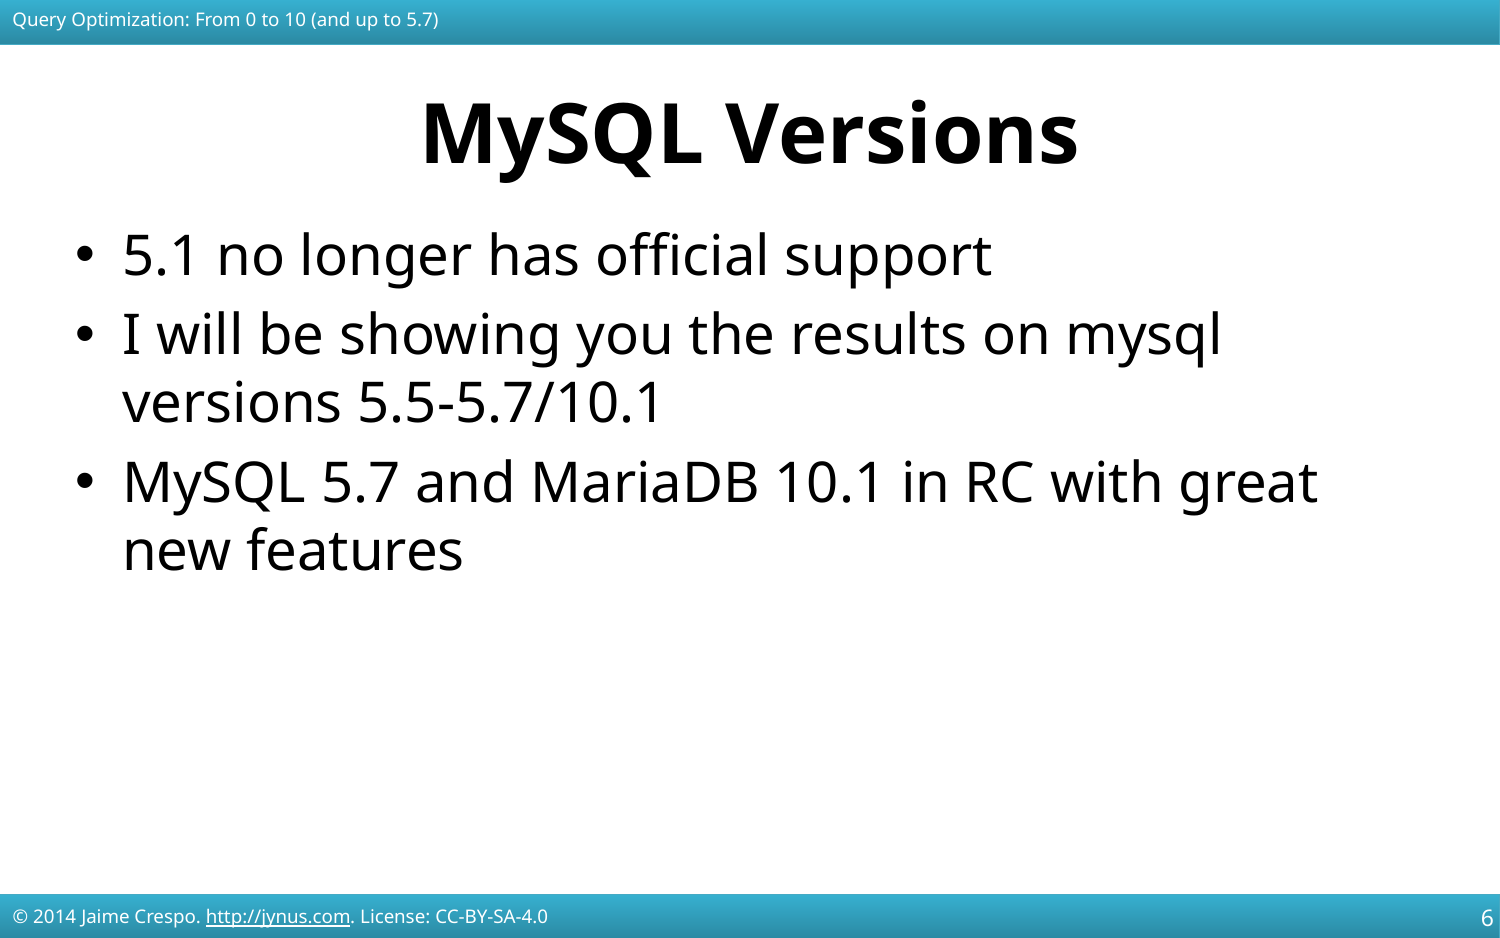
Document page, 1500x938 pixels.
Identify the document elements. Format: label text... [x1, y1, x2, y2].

title MySQL Versions [75, 41, 1425, 218]
slide_number [1389, 896, 1490, 935]
list 5.1 no longer has official support I will be showing you the results on mysql versions 5.5-5.7/10.1 MySQL 5.7 and MariaDB 10.1 in RC with great new features [75, 218, 1425, 876]
